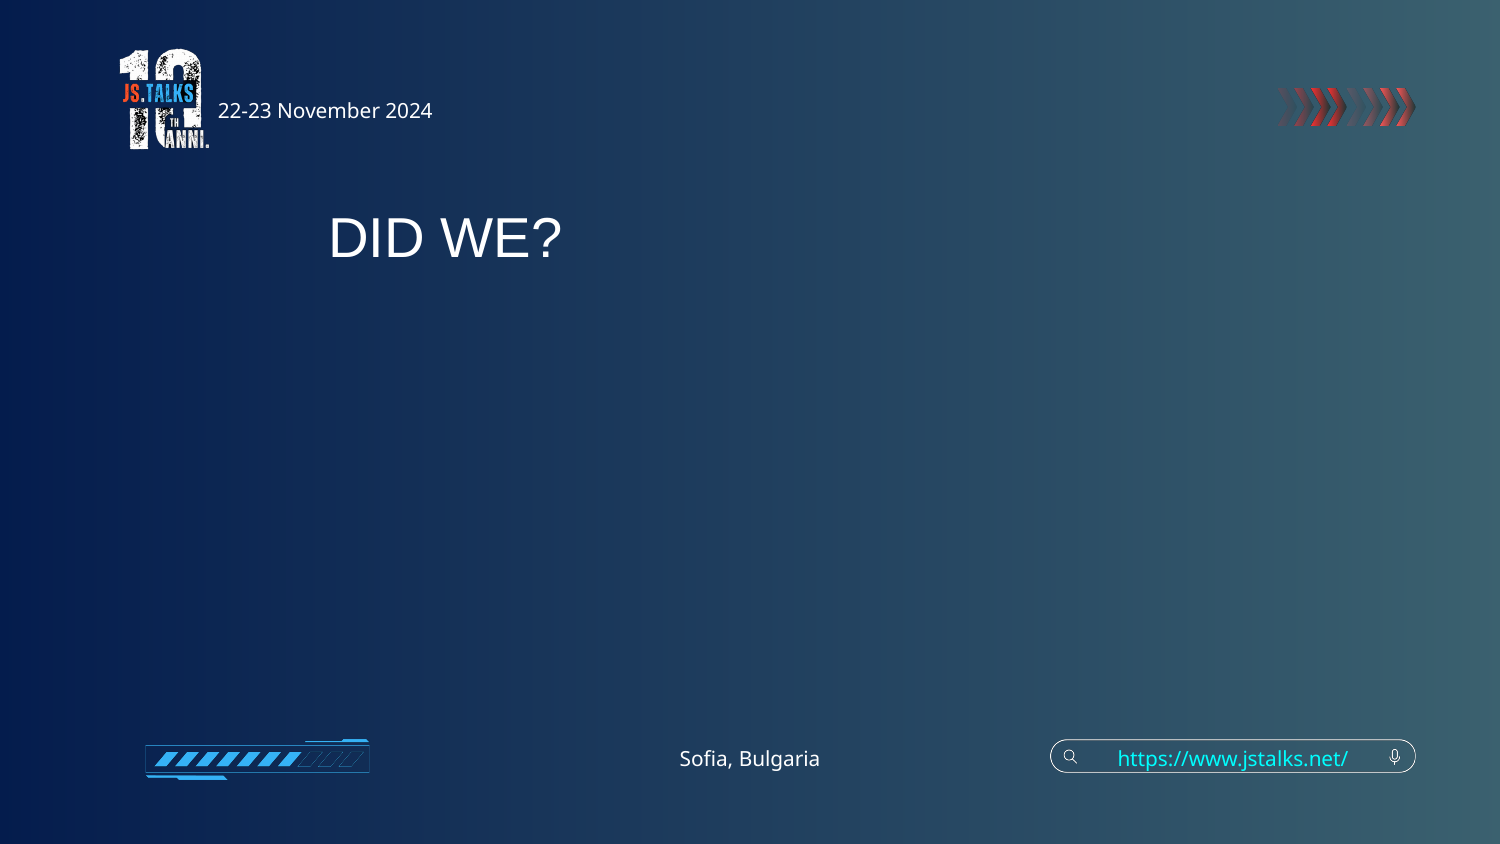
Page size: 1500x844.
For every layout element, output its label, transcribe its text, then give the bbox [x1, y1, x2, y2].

text_box [145, 739, 370, 780]
text_box 22-23 November 2024 [217, 95, 507, 123]
text_box [1277, 88, 1416, 126]
text_box [65, 0, 258, 231]
text_box [1050, 739, 1416, 773]
text_box DID WE? [328, 183, 1233, 269]
text_box https://www.jstalks.net/ [1103, 744, 1362, 772]
text_box Sofia, Bulgaria [654, 744, 846, 772]
